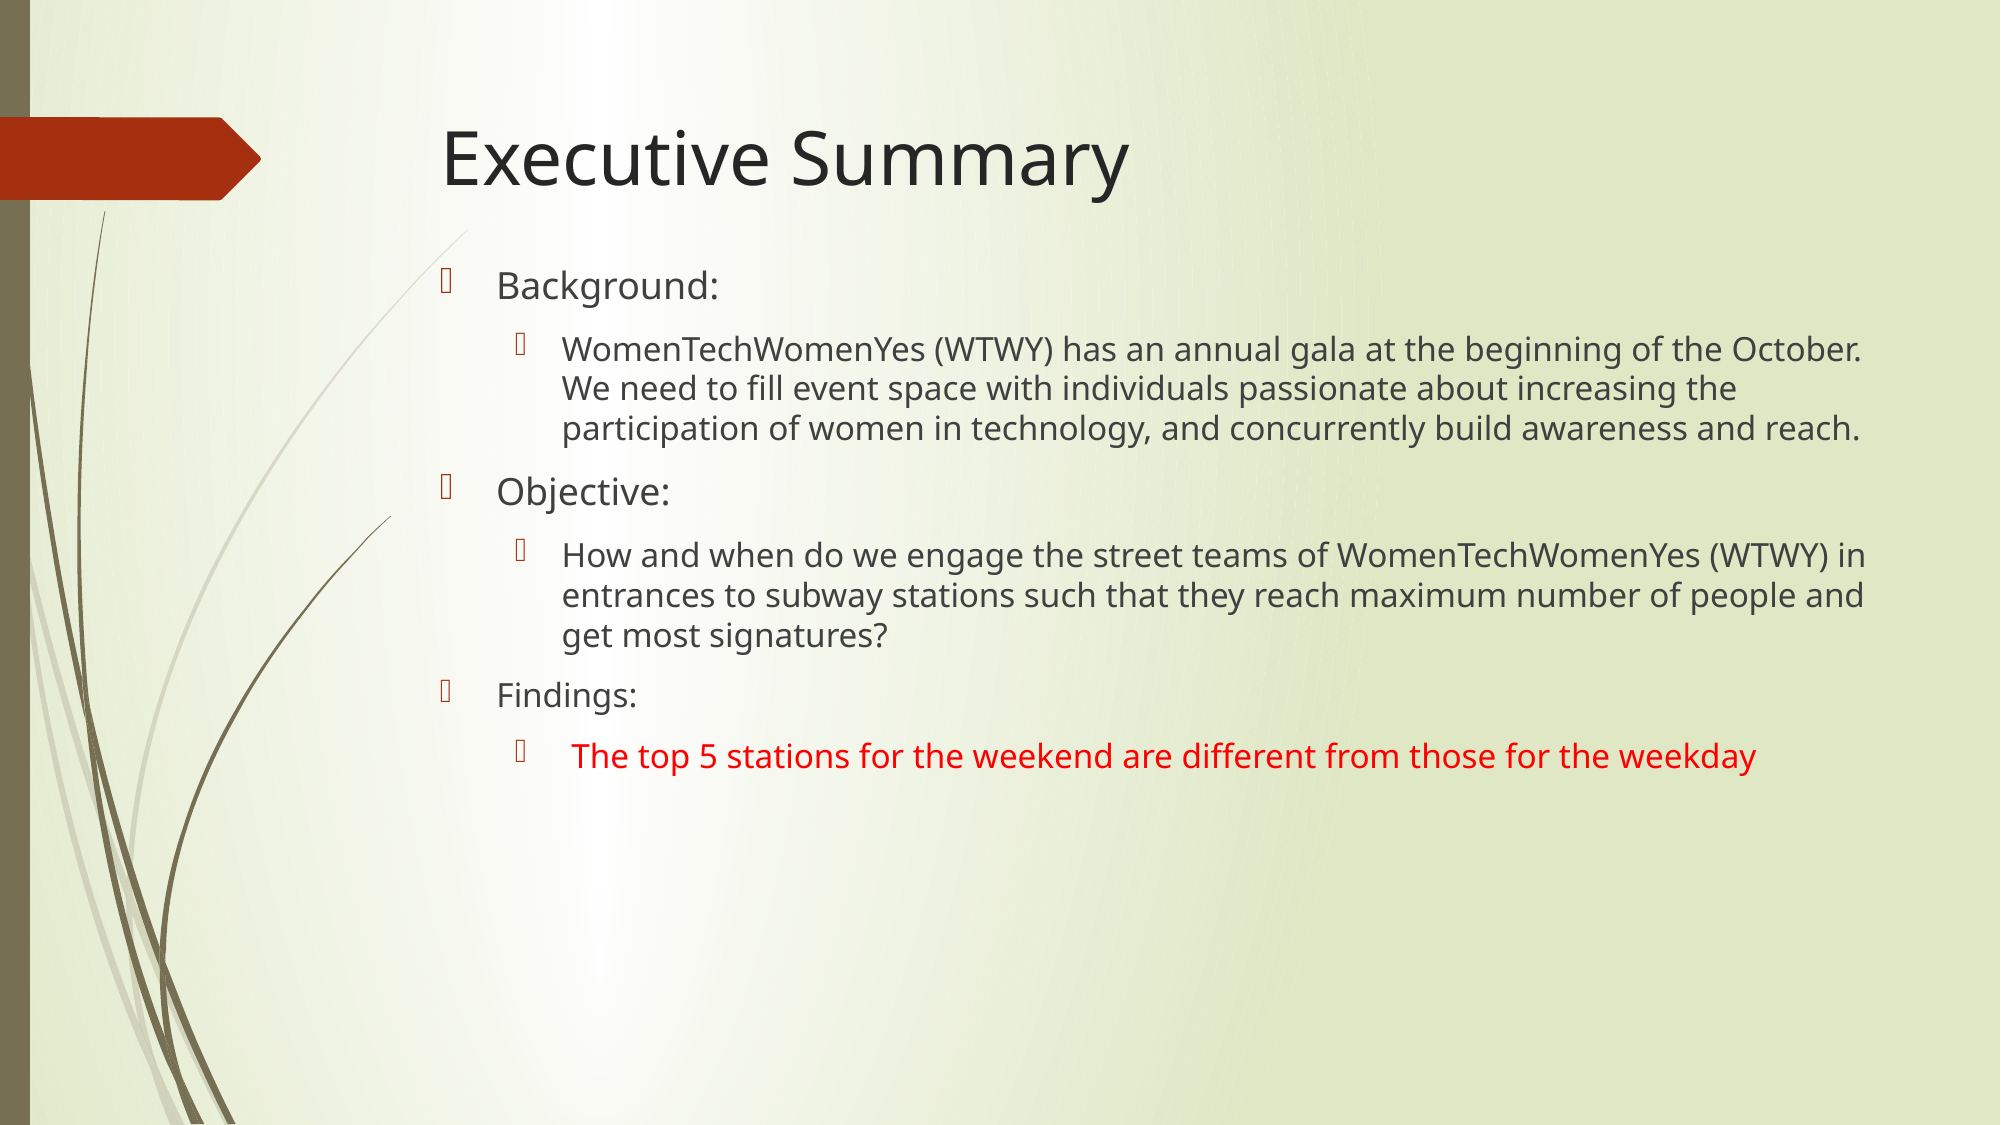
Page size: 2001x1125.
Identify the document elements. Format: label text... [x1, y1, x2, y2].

title Executive Summary [425, 102, 1888, 254]
list Background: WomenTechWomenYes (WTWY) has an annual gala at the beginning of the October. We need to fill event space with individuals passionate about increasing the participation of women in technology, and concurrently build awareness and reach. Objective: How and when do we engage the street teams of WomenTechWomenYes (WTWY) in entrances to subway stations such that they reach maximum number of people and get most signatures? Findings: The top 5 stations for the weekend are different from those for the weekday [424, 254, 1888, 970]
